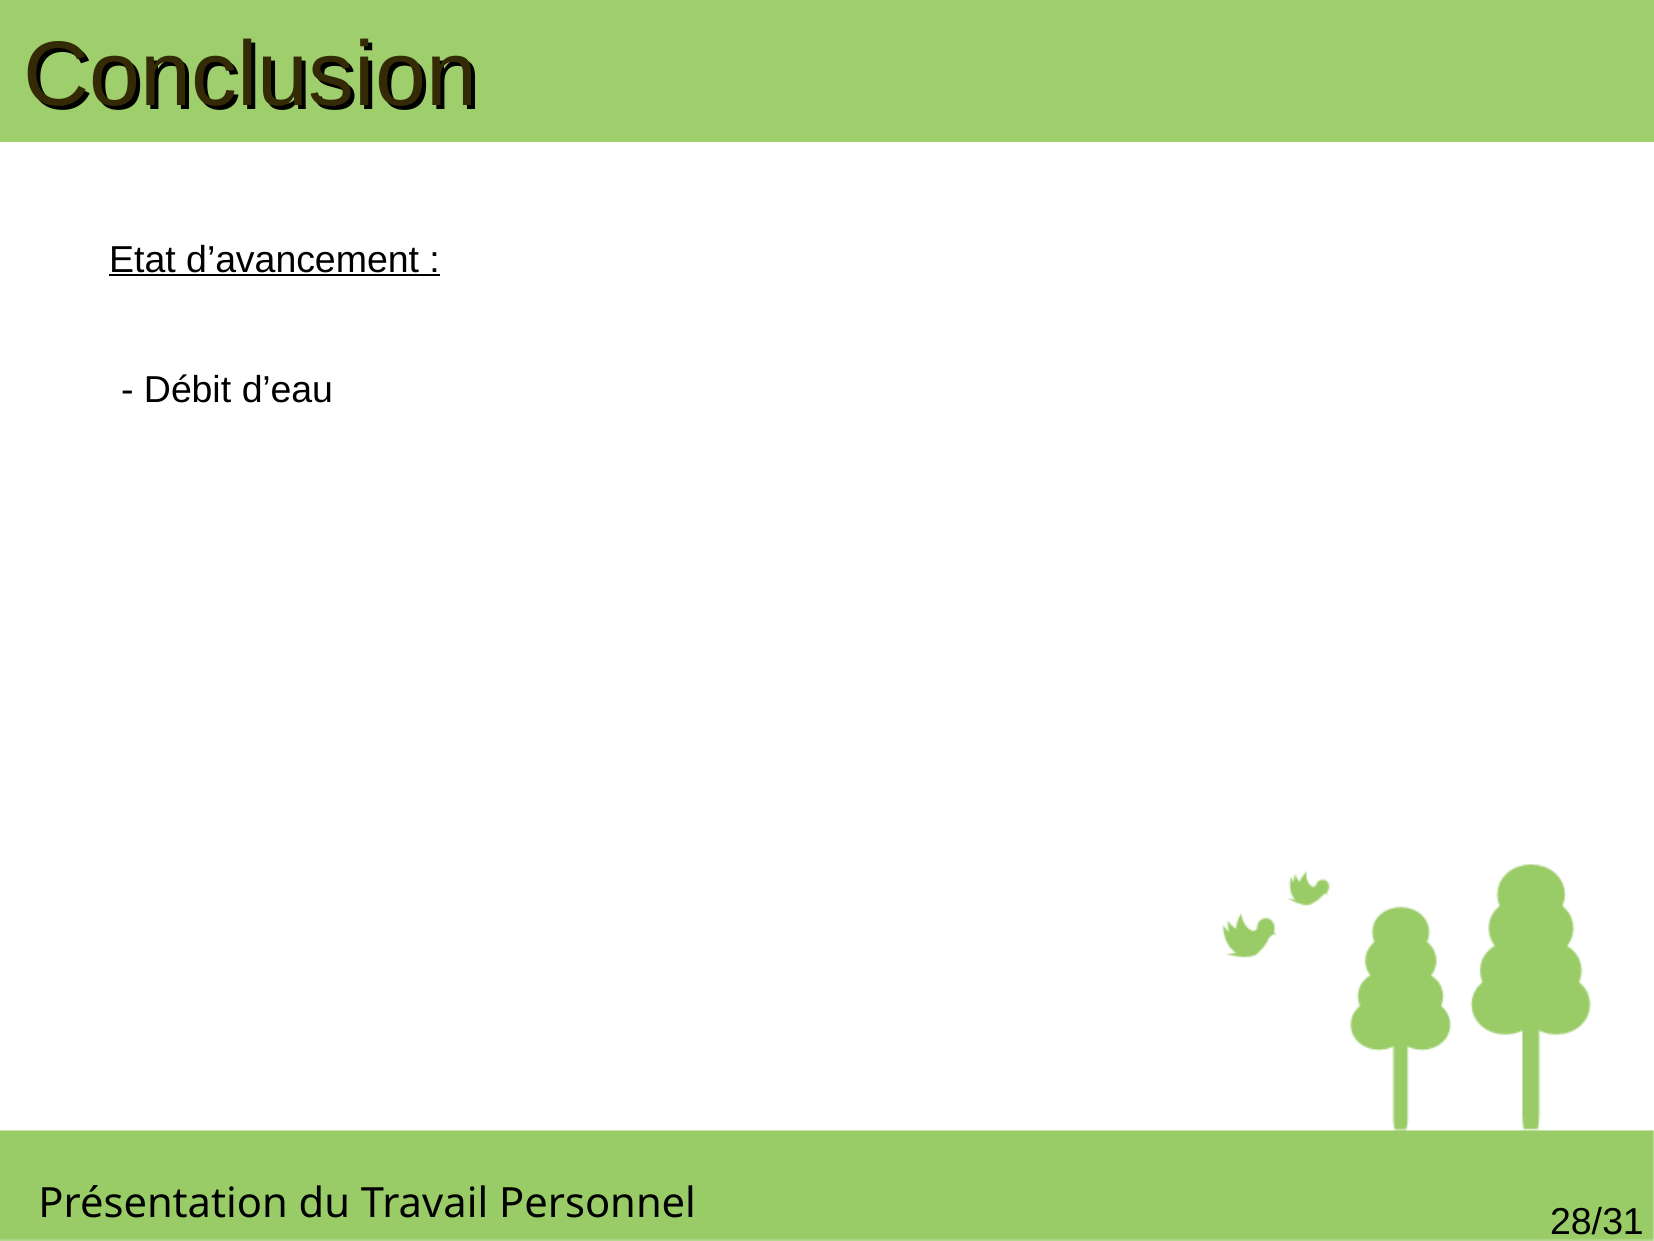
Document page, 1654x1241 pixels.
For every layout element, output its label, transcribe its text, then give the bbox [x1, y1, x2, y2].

text_box Présentation du Travail Personnel [23, 1165, 1441, 1229]
text_box <numéro>/31 [1535, 1192, 1654, 1241]
text_box - Débit d’eau [106, 318, 721, 686]
title Conclusion [23, 5, 1654, 142]
picture [0, 142, 1654, 1241]
text_box [0, 0, 1654, 142]
text_box Etat d’avancement : [94, 230, 461, 302]
